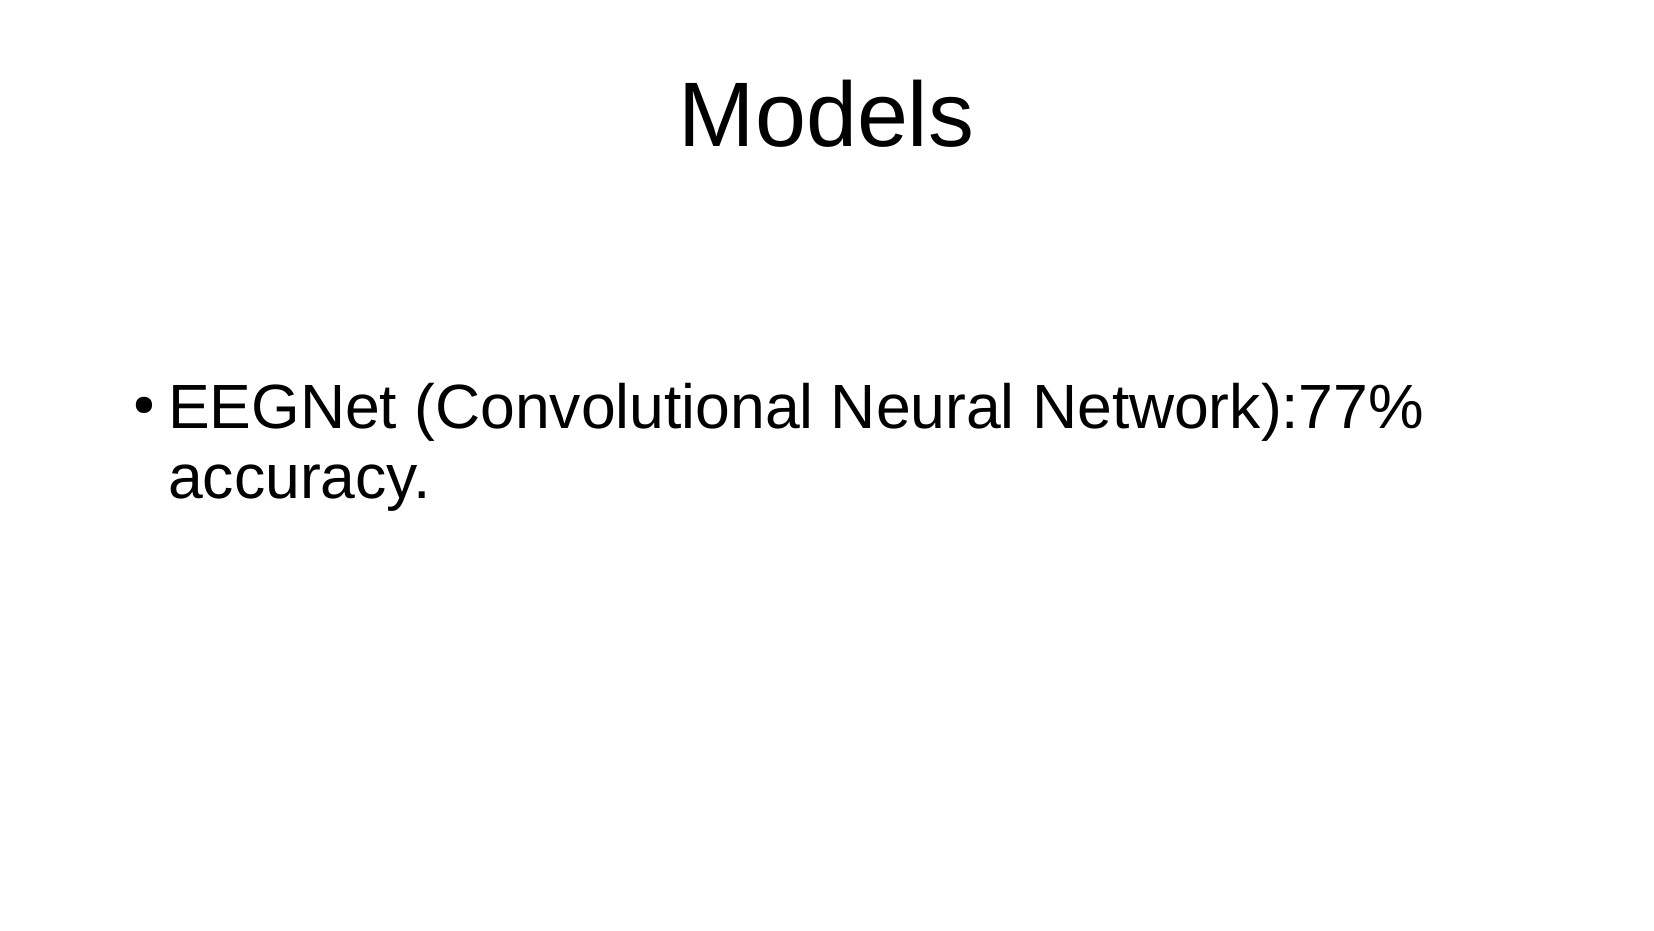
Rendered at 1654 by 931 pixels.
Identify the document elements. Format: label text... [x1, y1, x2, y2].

text_box EEGNet (Convolutional Neural Network):77% accuracy. [118, 236, 1536, 827]
title Models [82, 37, 1571, 193]
